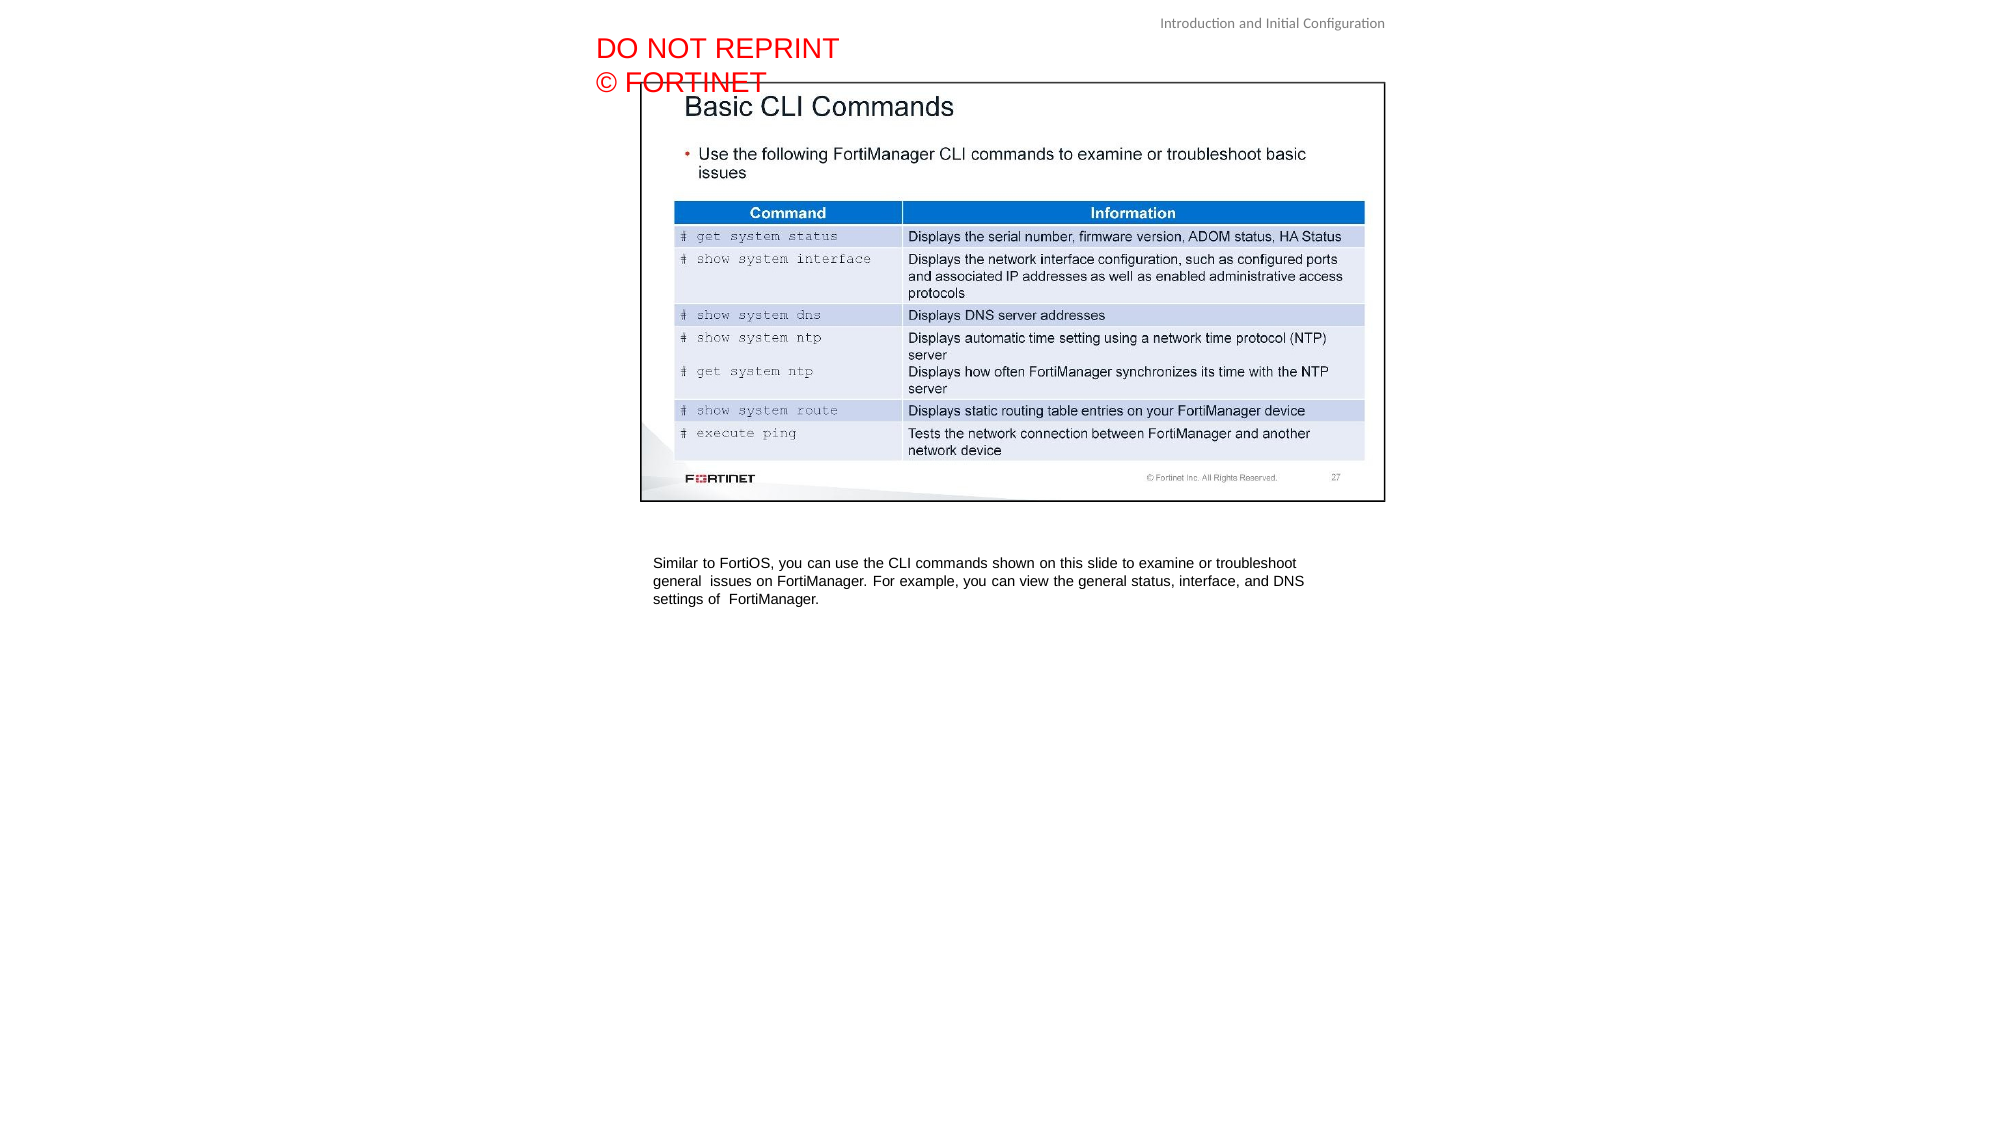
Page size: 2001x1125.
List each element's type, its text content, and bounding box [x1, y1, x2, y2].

text_box Similar to FortiOS, you can use the CLI commands shown on this slide to examine or troubleshoot general issues on FortiManager. For example, you can view the general status, interface, and DNS settings of FortiManager. [651, 552, 1350, 609]
picture [642, 92, 1373, 500]
text_box DO NOT REPRINT © FORTINET [594, 28, 841, 98]
text_box [640, 81, 1386, 502]
text_box Introduction and Initial Configuration [1158, 11, 1386, 32]
